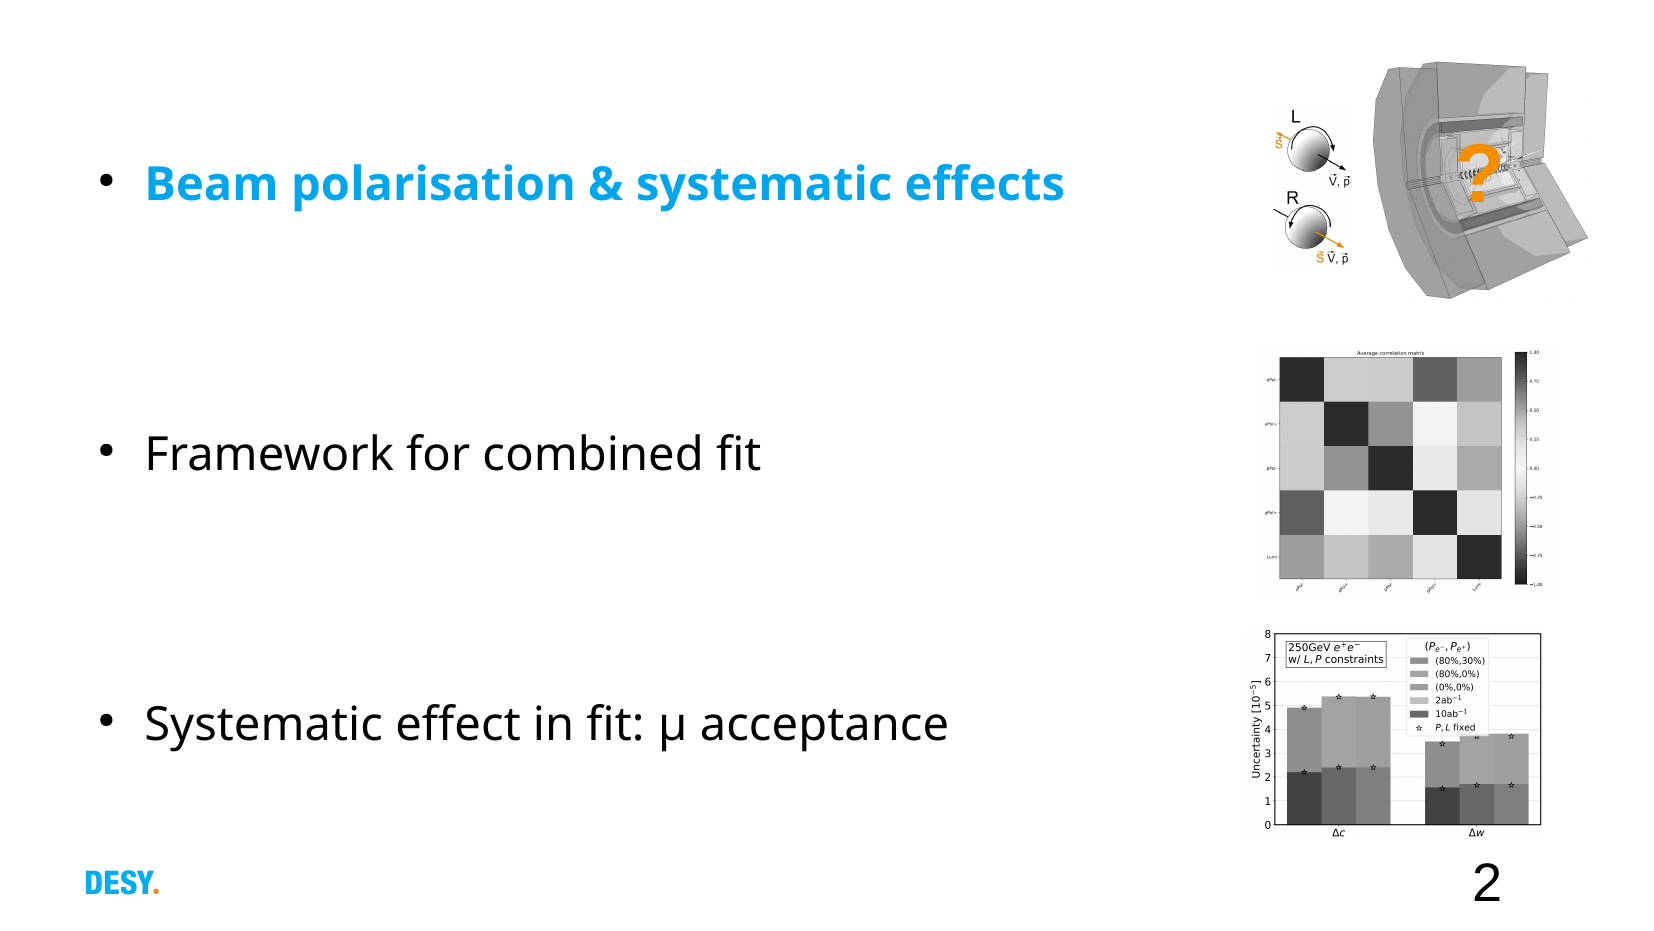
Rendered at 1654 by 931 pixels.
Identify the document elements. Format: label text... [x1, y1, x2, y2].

picture [1273, 104, 1351, 270]
text_box ? [1440, 120, 1521, 236]
picture [1245, 630, 1546, 839]
picture [1260, 345, 1561, 601]
list Beam polarisation & systematic effects Framework for combined fit Systematic effect in fit: μ acceptance [82, 60, 1571, 758]
picture [1365, 60, 1592, 301]
